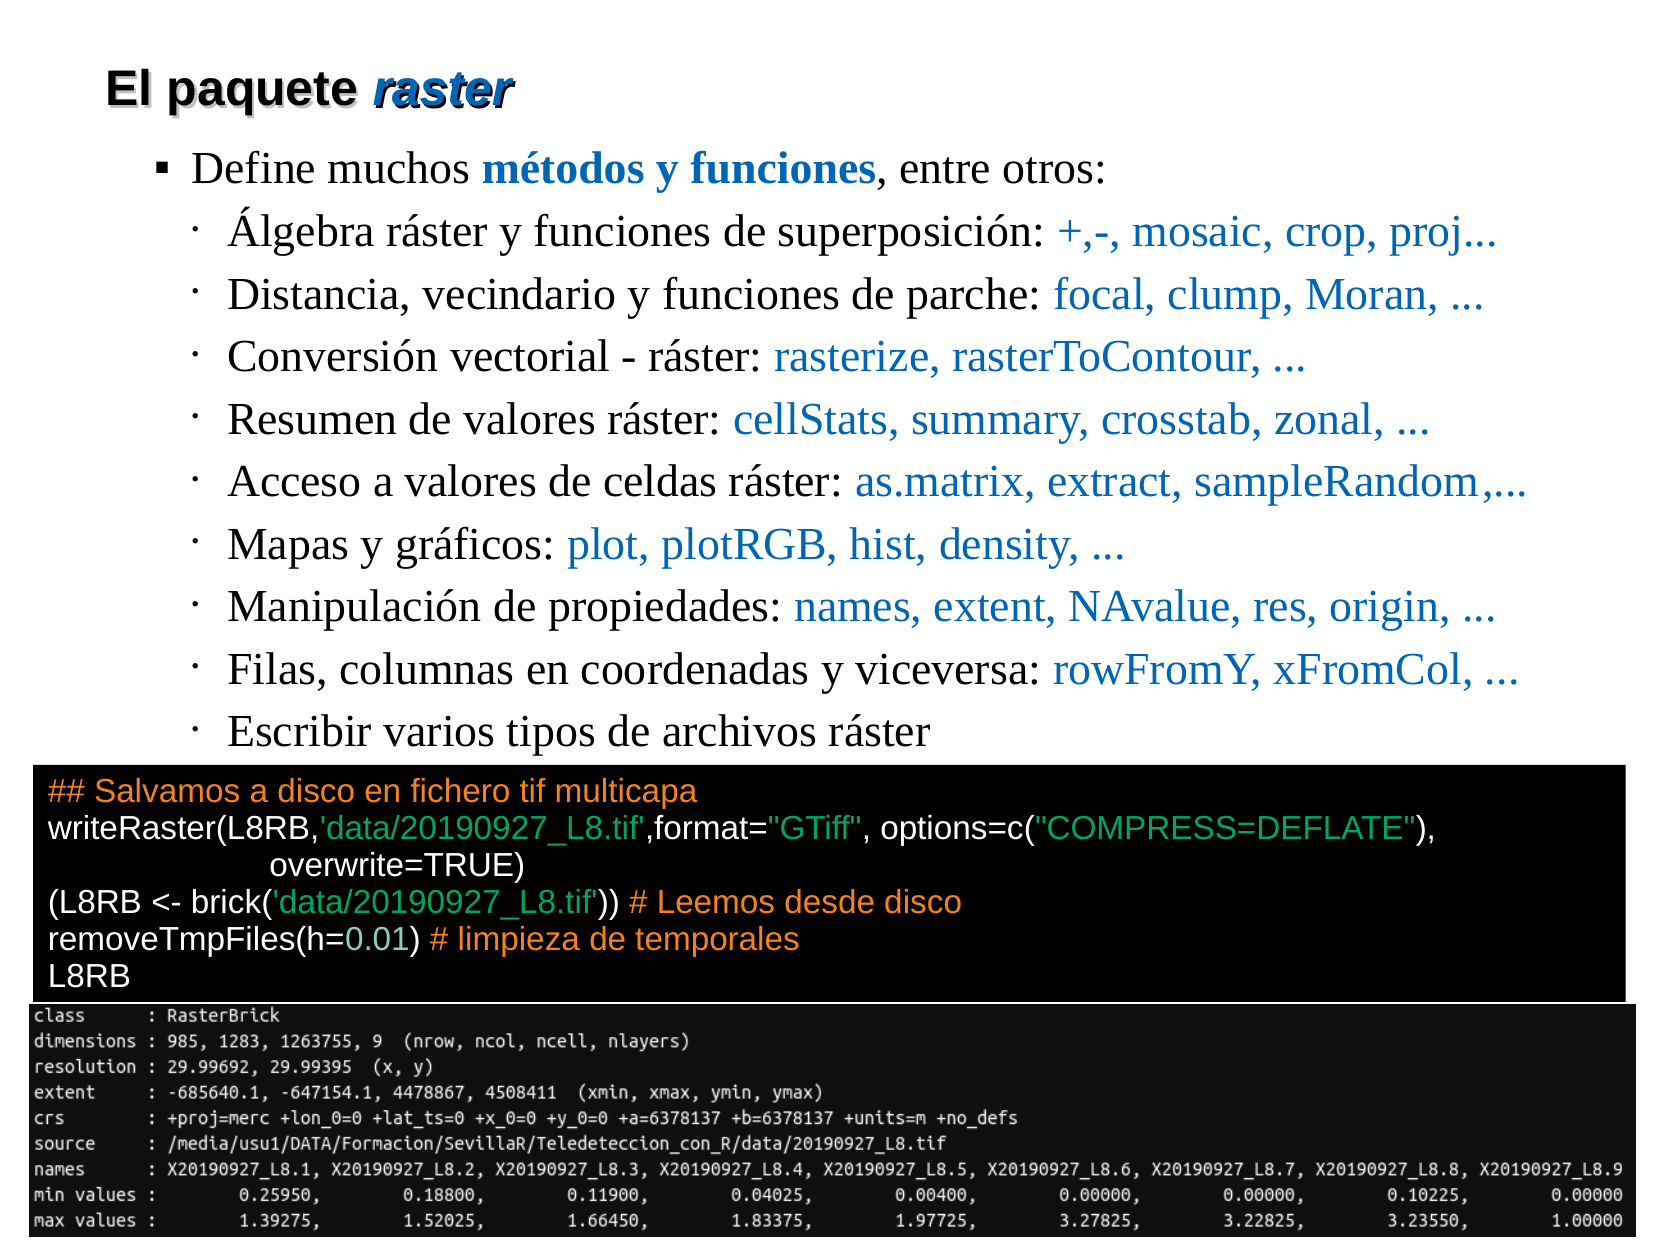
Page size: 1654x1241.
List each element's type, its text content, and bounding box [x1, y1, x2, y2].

picture [29, 1004, 1636, 1237]
text_box El paquete raster [90, 53, 685, 134]
text_box Define muchos métodos y funciones, entre otros: Álgebra ráster y funciones de superposición: +,-, mosaic, crop, proj... Distancia, vecindario y funciones de parche: focal, clump, Moran, ... Conversión vectorial - ráster: rasterize, rasterToContour, ... Resumen de valores ráster: cellStats, summary, crosstab, zonal, ... Acceso a valores de celdas ráster: as.matrix, extract, sampleRandom ,... Mapas y gráficos: plot, plotRGB, hist, density, ... Manipulación de propiedades: names, extent, NAvalue, res, origin, ... Filas, columnas en coordenadas y viceversa: rowFromY, xFromCol, ... Escribir varios tipos de archivos ráster [141, 135, 1548, 764]
text_box ## Salvamos a disco en fichero tif multicapa writeRaster(L8RB,'data/20190927_L8.tif',format="GTiff", options=c("COMPRESS=DEFLATE"), overwrite=TRUE) (L8RB <- brick('data/20190927_L8.tif')) # Leemos desde disco removeTmpFiles(h=0.01) # limpieza de temporales L8RB [33, 764, 1626, 1002]
